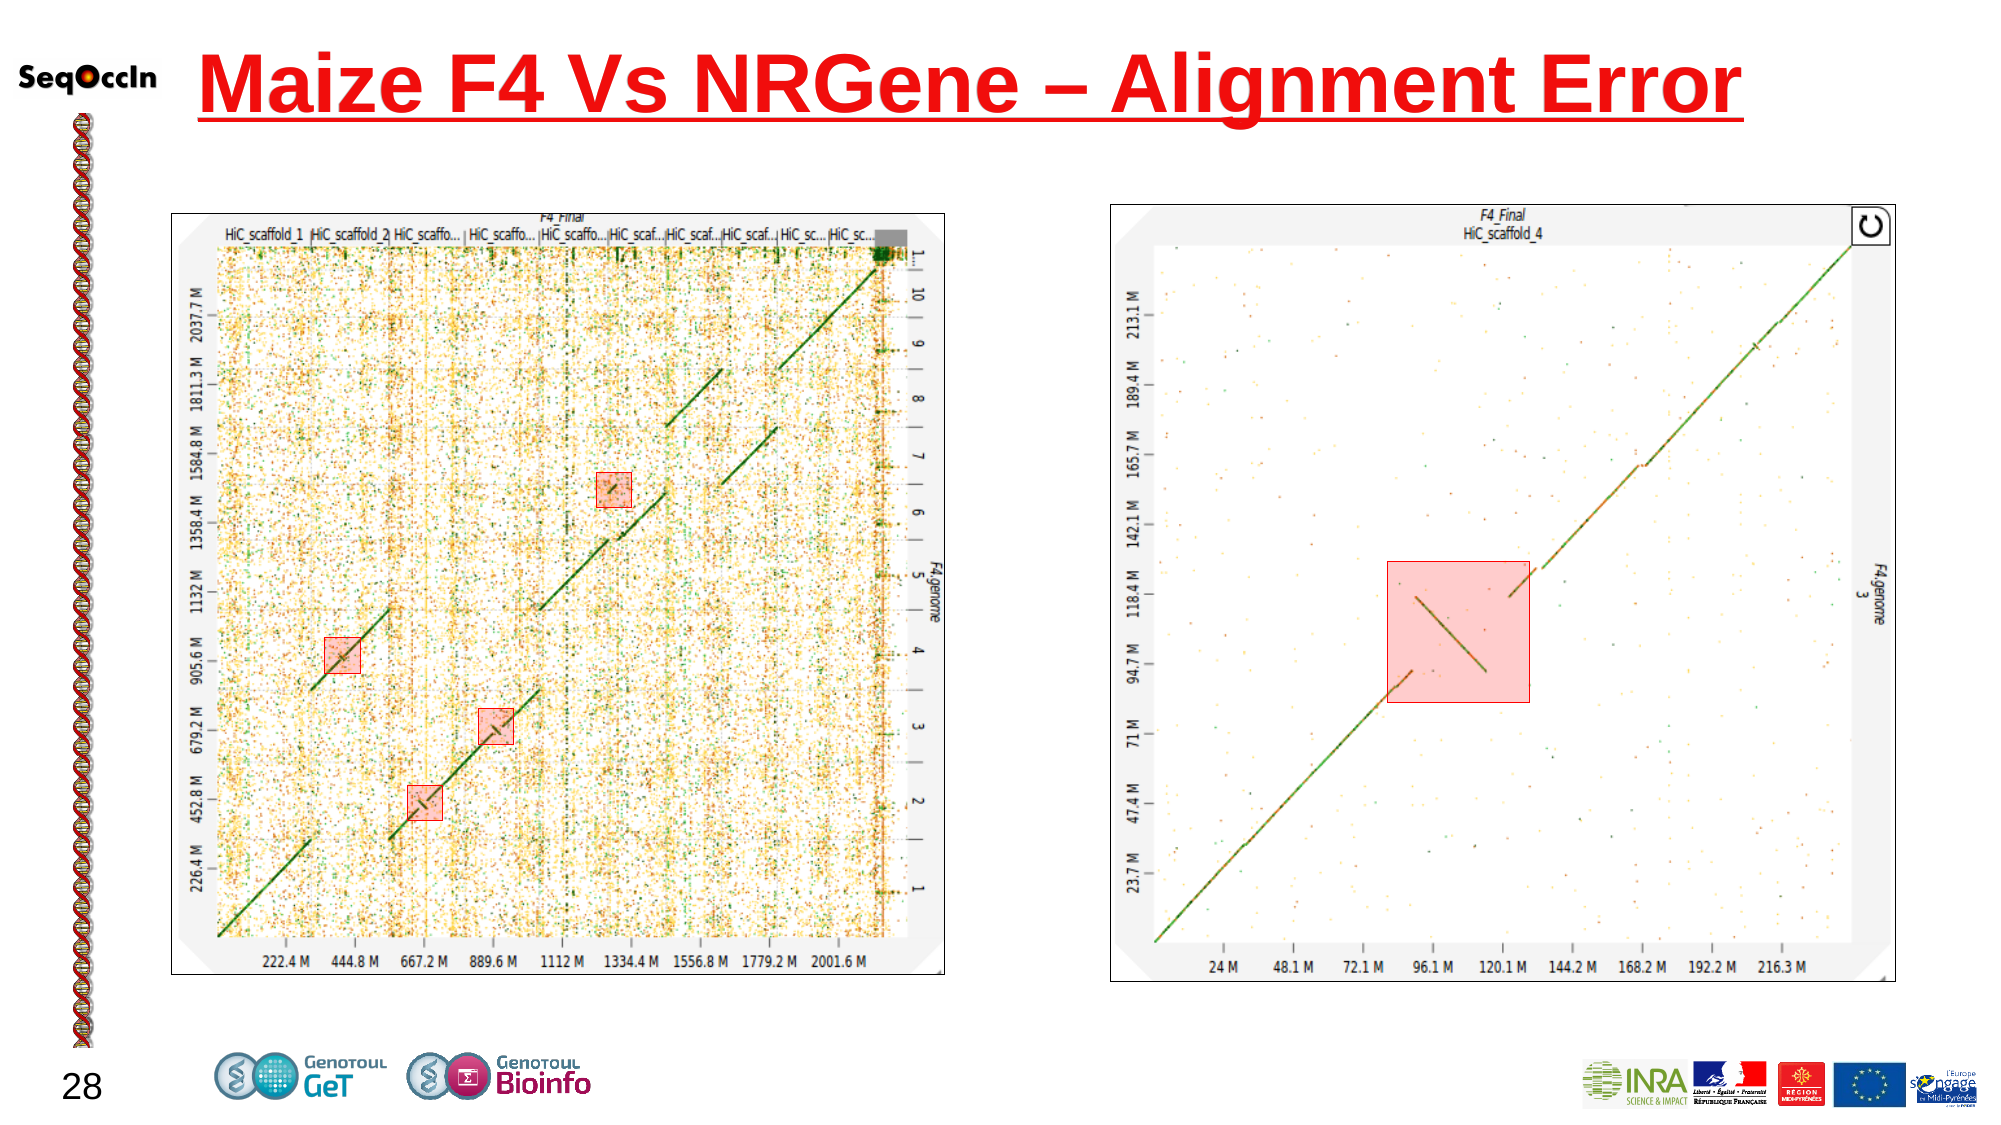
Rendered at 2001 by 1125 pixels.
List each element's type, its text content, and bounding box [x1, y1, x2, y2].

text_box [1387, 561, 1530, 703]
picture [1832, 1061, 1983, 1111]
picture [400, 1046, 597, 1106]
picture [171, 213, 945, 975]
picture [13, 58, 162, 99]
text_box [407, 785, 443, 821]
text_box Maize F4 Vs NRGene – alignment error [183, 30, 1837, 269]
picture [1110, 204, 1896, 982]
picture [1778, 1062, 1825, 1106]
text_box [478, 708, 514, 745]
picture [1581, 1059, 1689, 1109]
picture [208, 1046, 392, 1106]
text_box [324, 637, 361, 674]
picture [73, 113, 91, 1048]
text_box [596, 472, 632, 508]
